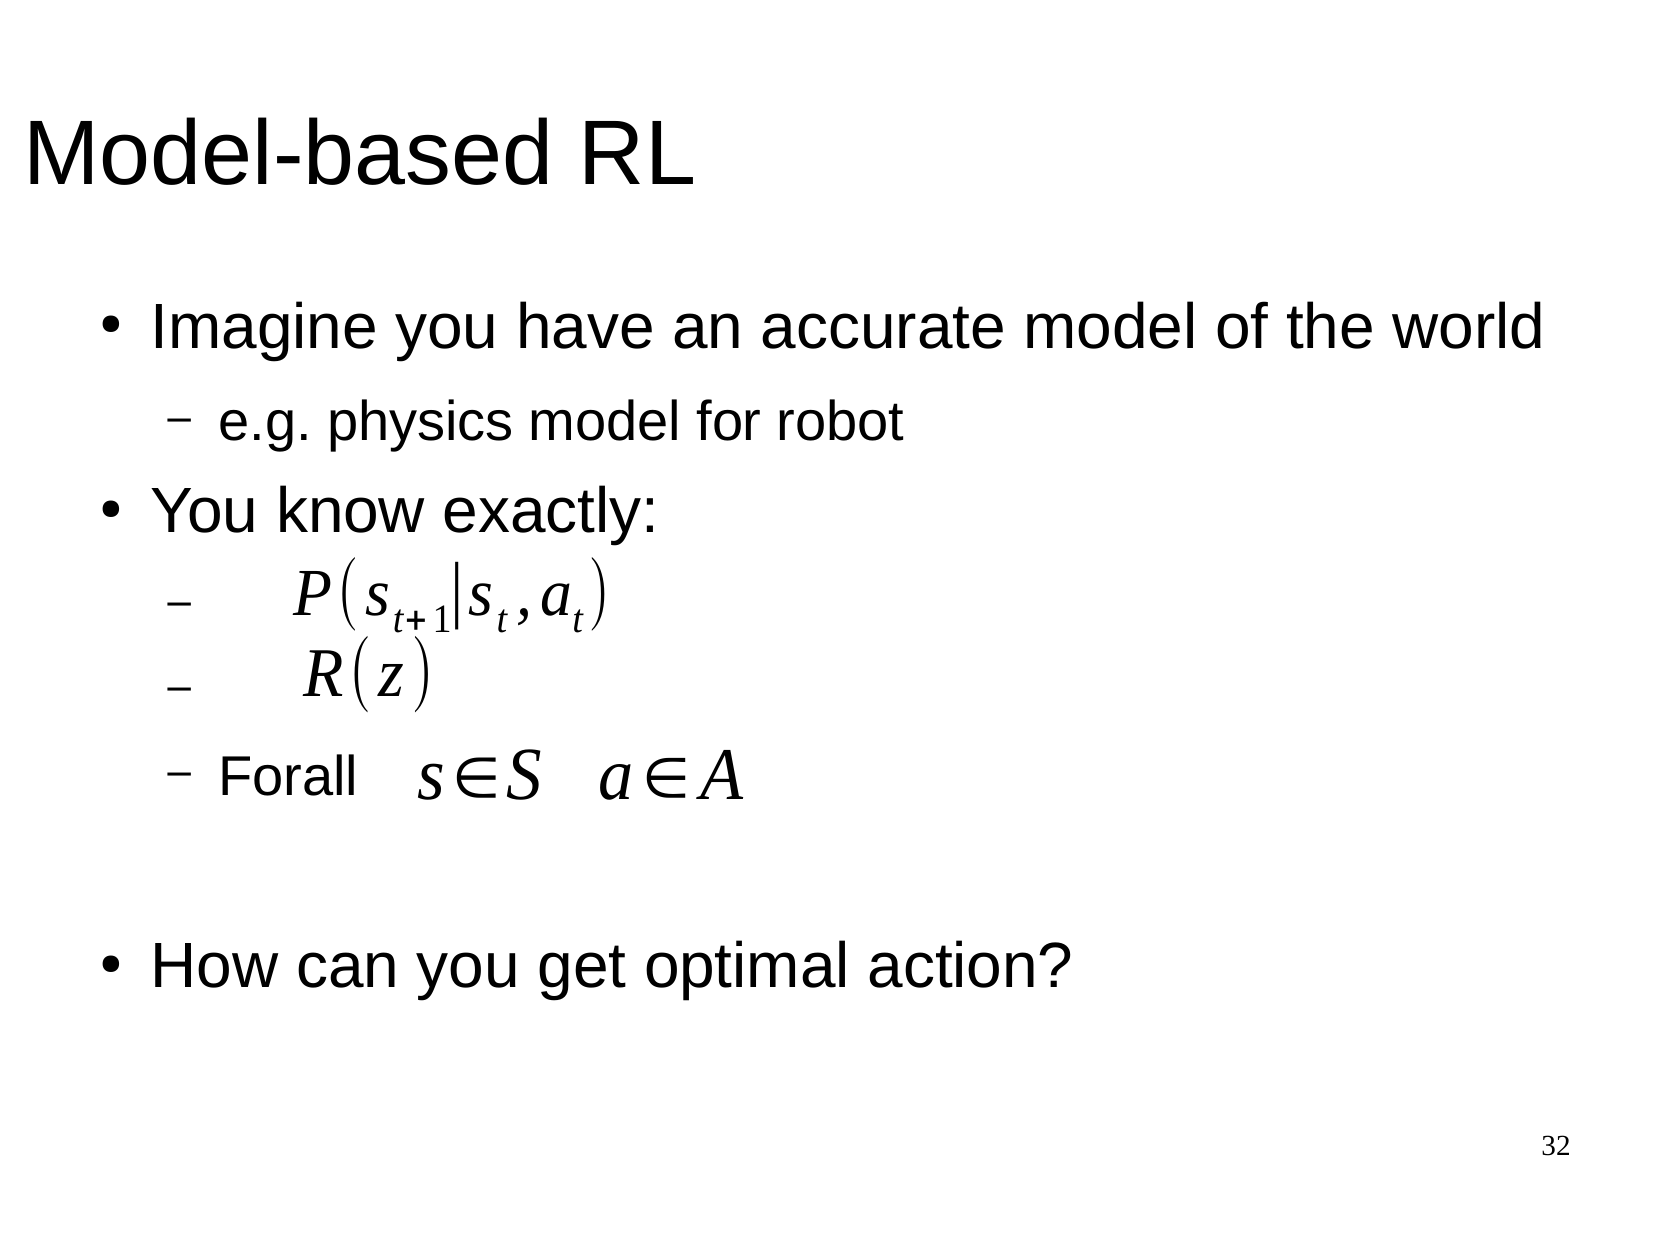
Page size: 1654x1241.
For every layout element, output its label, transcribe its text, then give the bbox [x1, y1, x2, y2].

chart [399, 733, 564, 818]
chart [581, 734, 765, 818]
chart [273, 552, 627, 715]
list Imagine you have an accurate model of the world e.g. physics model for robot You know exactly: Forall How can you get optimal action? [82, 290, 1571, 1010]
title Model-based RL [23, 49, 1512, 257]
